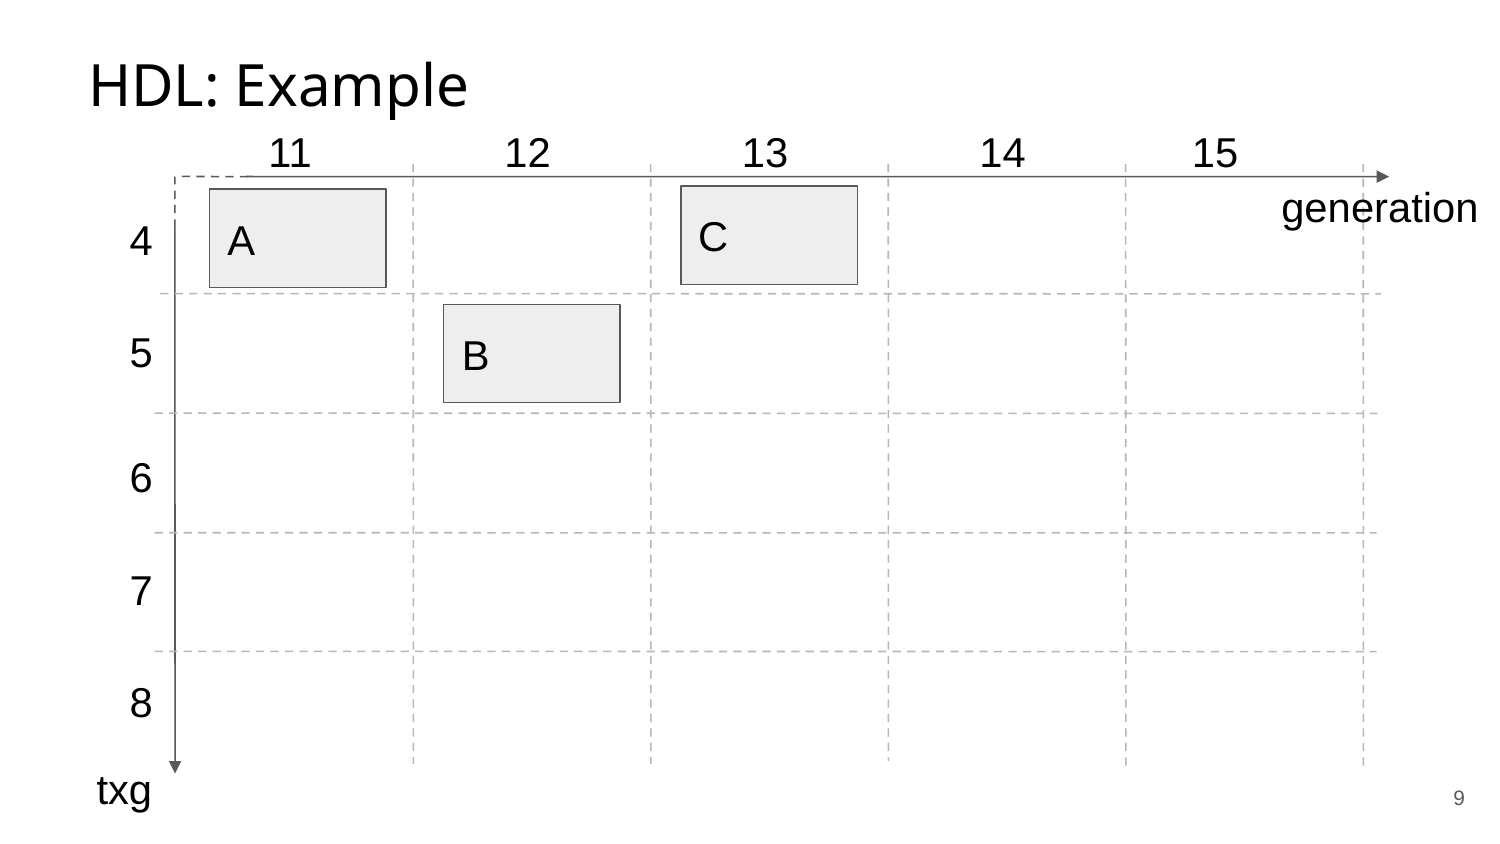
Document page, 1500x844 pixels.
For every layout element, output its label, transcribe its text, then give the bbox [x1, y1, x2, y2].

text_box 8 [135, 691, 146, 701]
text_box C [692, 221, 735, 249]
text_box 6 [120, 462, 163, 490]
text_box 8 [120, 687, 163, 715]
text_box A [232, 247, 249, 252]
text_box 11 [245, 137, 336, 165]
text_box 8 [135, 703, 147, 715]
text_box [681, 185, 858, 285]
text_box 7 [120, 574, 163, 602]
text_box 13 [720, 137, 811, 165]
text_box A [236, 231, 246, 244]
text_box txg [114, 795, 123, 802]
text_box [209, 189, 386, 288]
text_box 12 [482, 137, 573, 165]
text_box 15 [1170, 137, 1261, 165]
text_box A [220, 224, 263, 252]
text_box 4 [133, 232, 143, 246]
text_box 14 [957, 137, 1048, 165]
text_box generation [1438, 202, 1450, 220]
text_box B [468, 357, 483, 367]
text_box 14 [1006, 144, 1016, 158]
text_box B [454, 339, 497, 368]
text_box txg [86, 774, 163, 802]
text_box txg [134, 784, 145, 801]
text_box 5 [120, 337, 163, 365]
slide_number <number> [1389, 764, 1480, 830]
text_box [443, 304, 621, 403]
text_box 4 [120, 224, 163, 252]
text_box B [468, 344, 481, 354]
text_box 6 [135, 476, 147, 489]
text_box generation [1275, 192, 1485, 220]
title HDL: Example [73, 33, 1069, 165]
